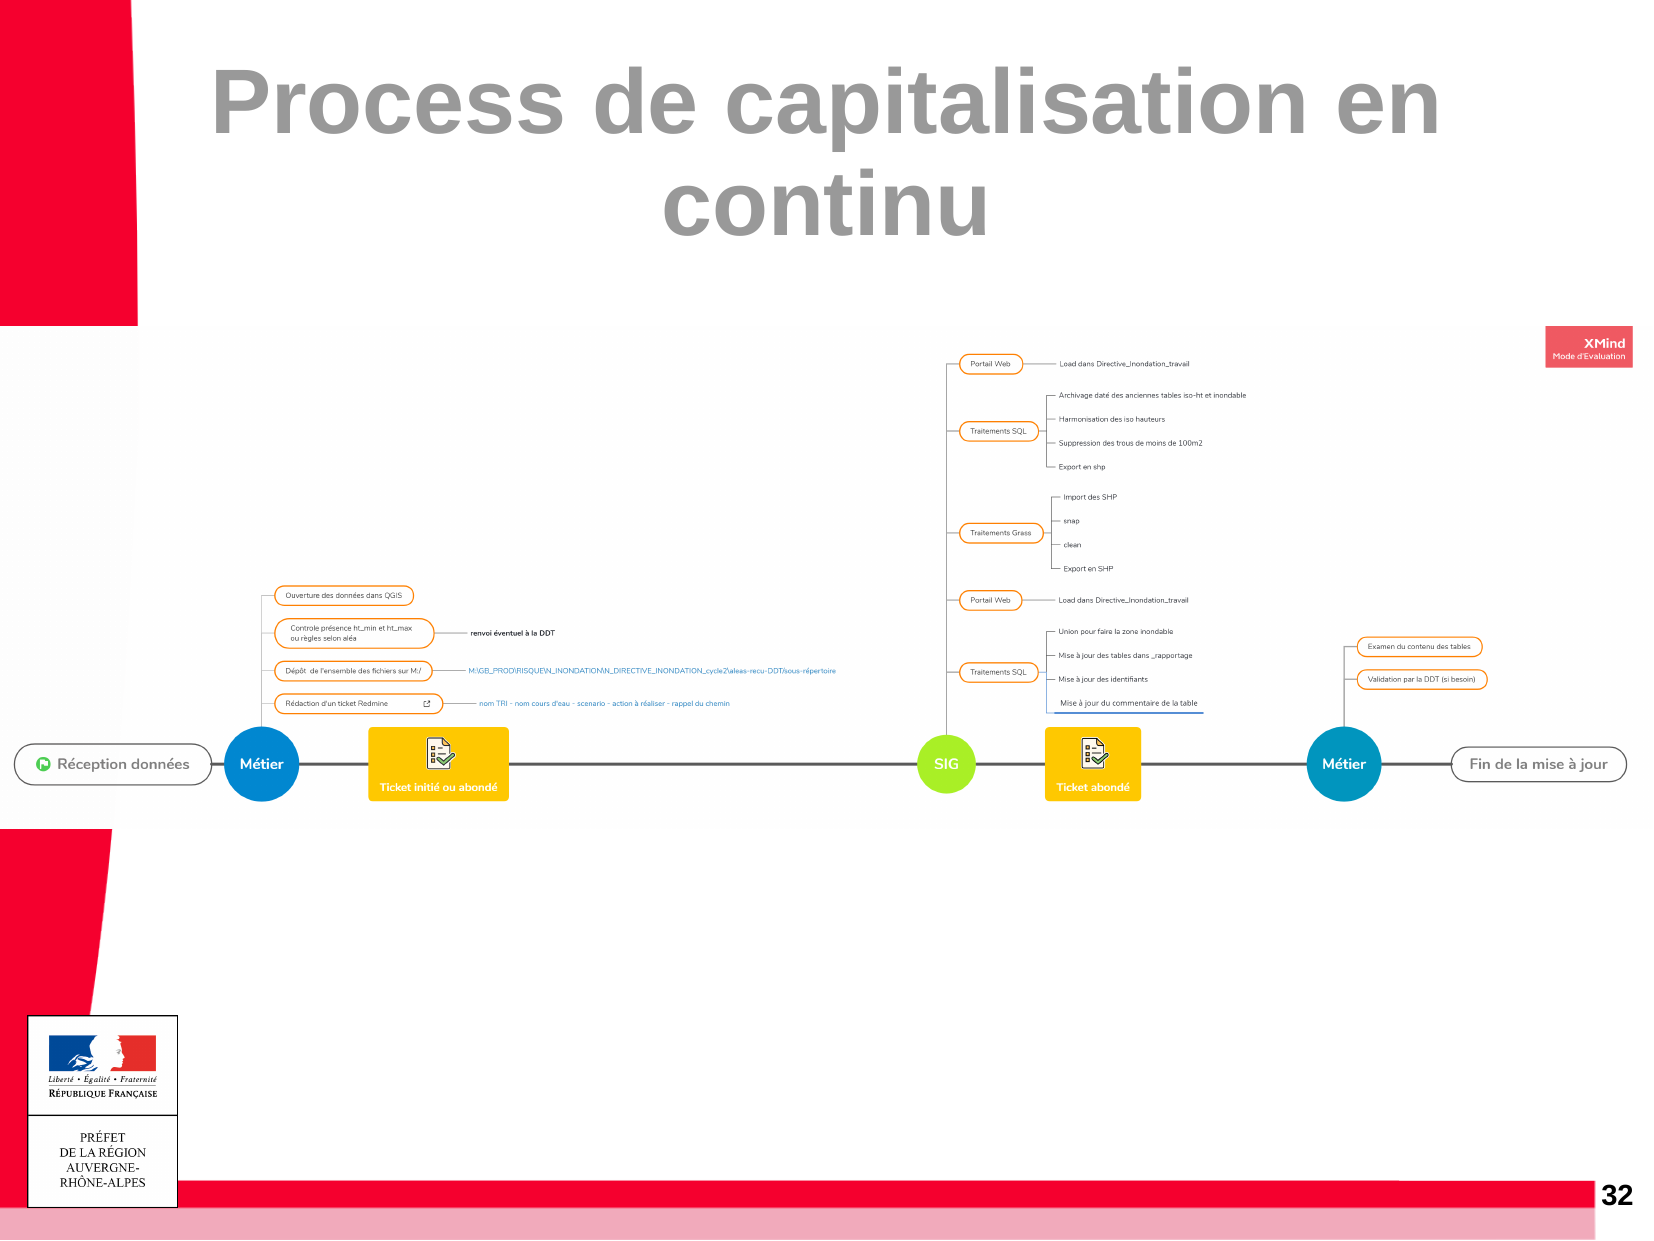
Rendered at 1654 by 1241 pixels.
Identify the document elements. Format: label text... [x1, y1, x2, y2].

title Process de capitalisation en continu [82, 49, 1571, 257]
picture [0, 0, 1654, 1240]
